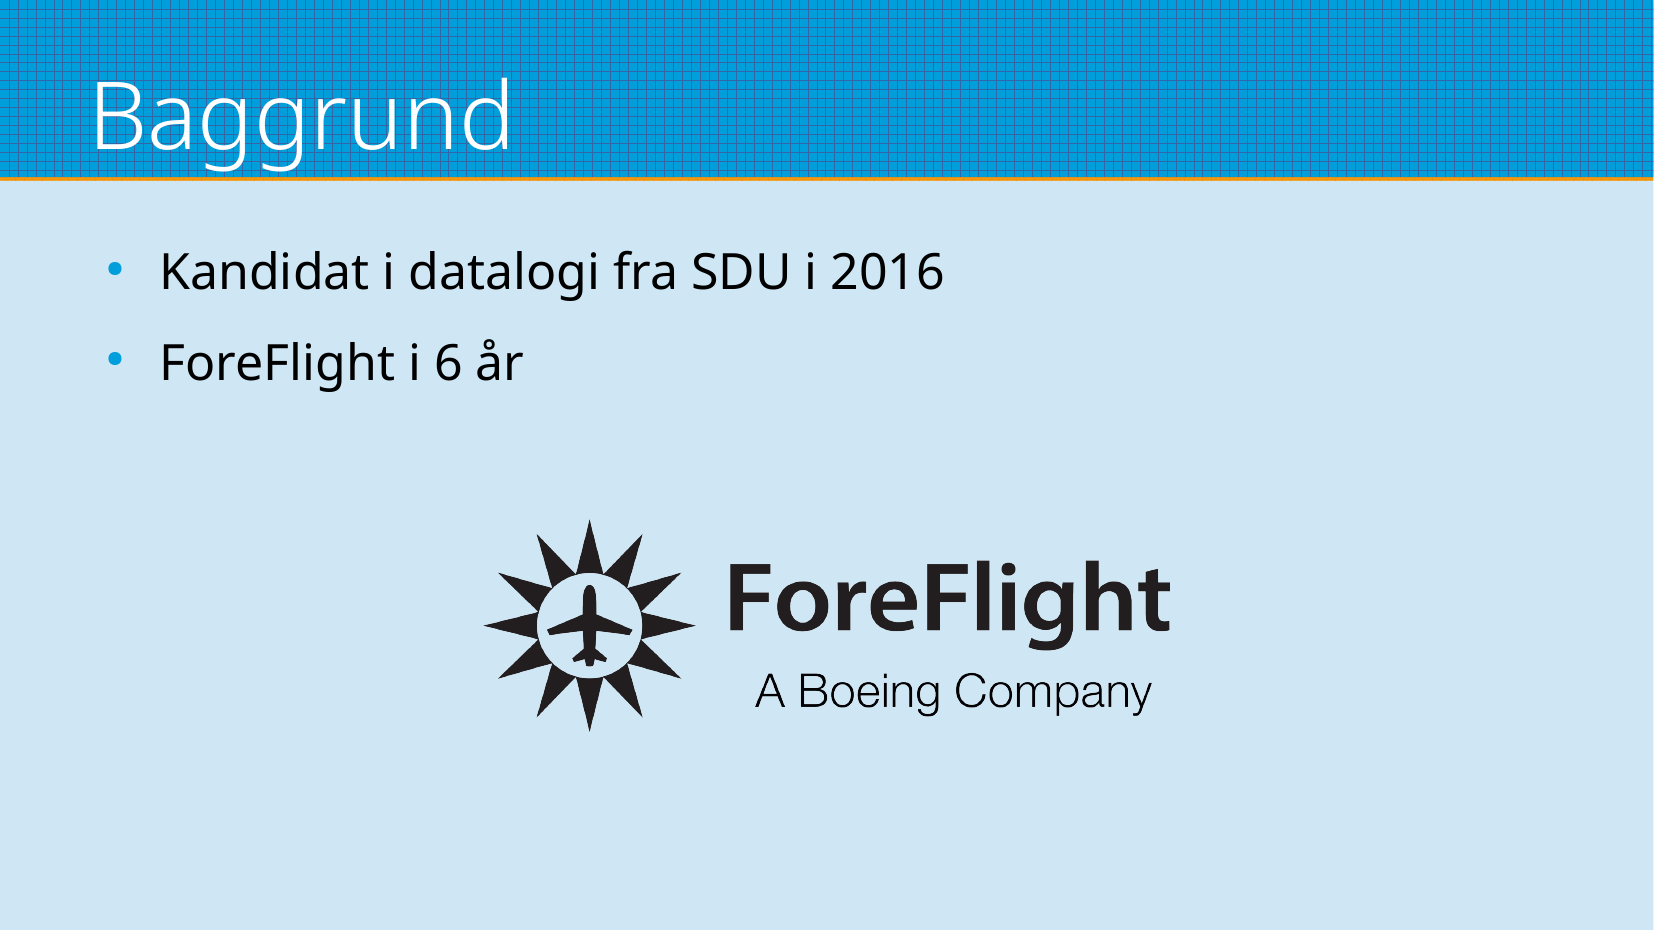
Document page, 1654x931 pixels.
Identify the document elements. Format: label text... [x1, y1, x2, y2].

picture [483, 519, 1170, 732]
title Baggrund [88, 14, 1565, 178]
list Kandidat i datalogi fra SDU i 2016 ForeFlight i 6 år [88, 236, 1565, 813]
